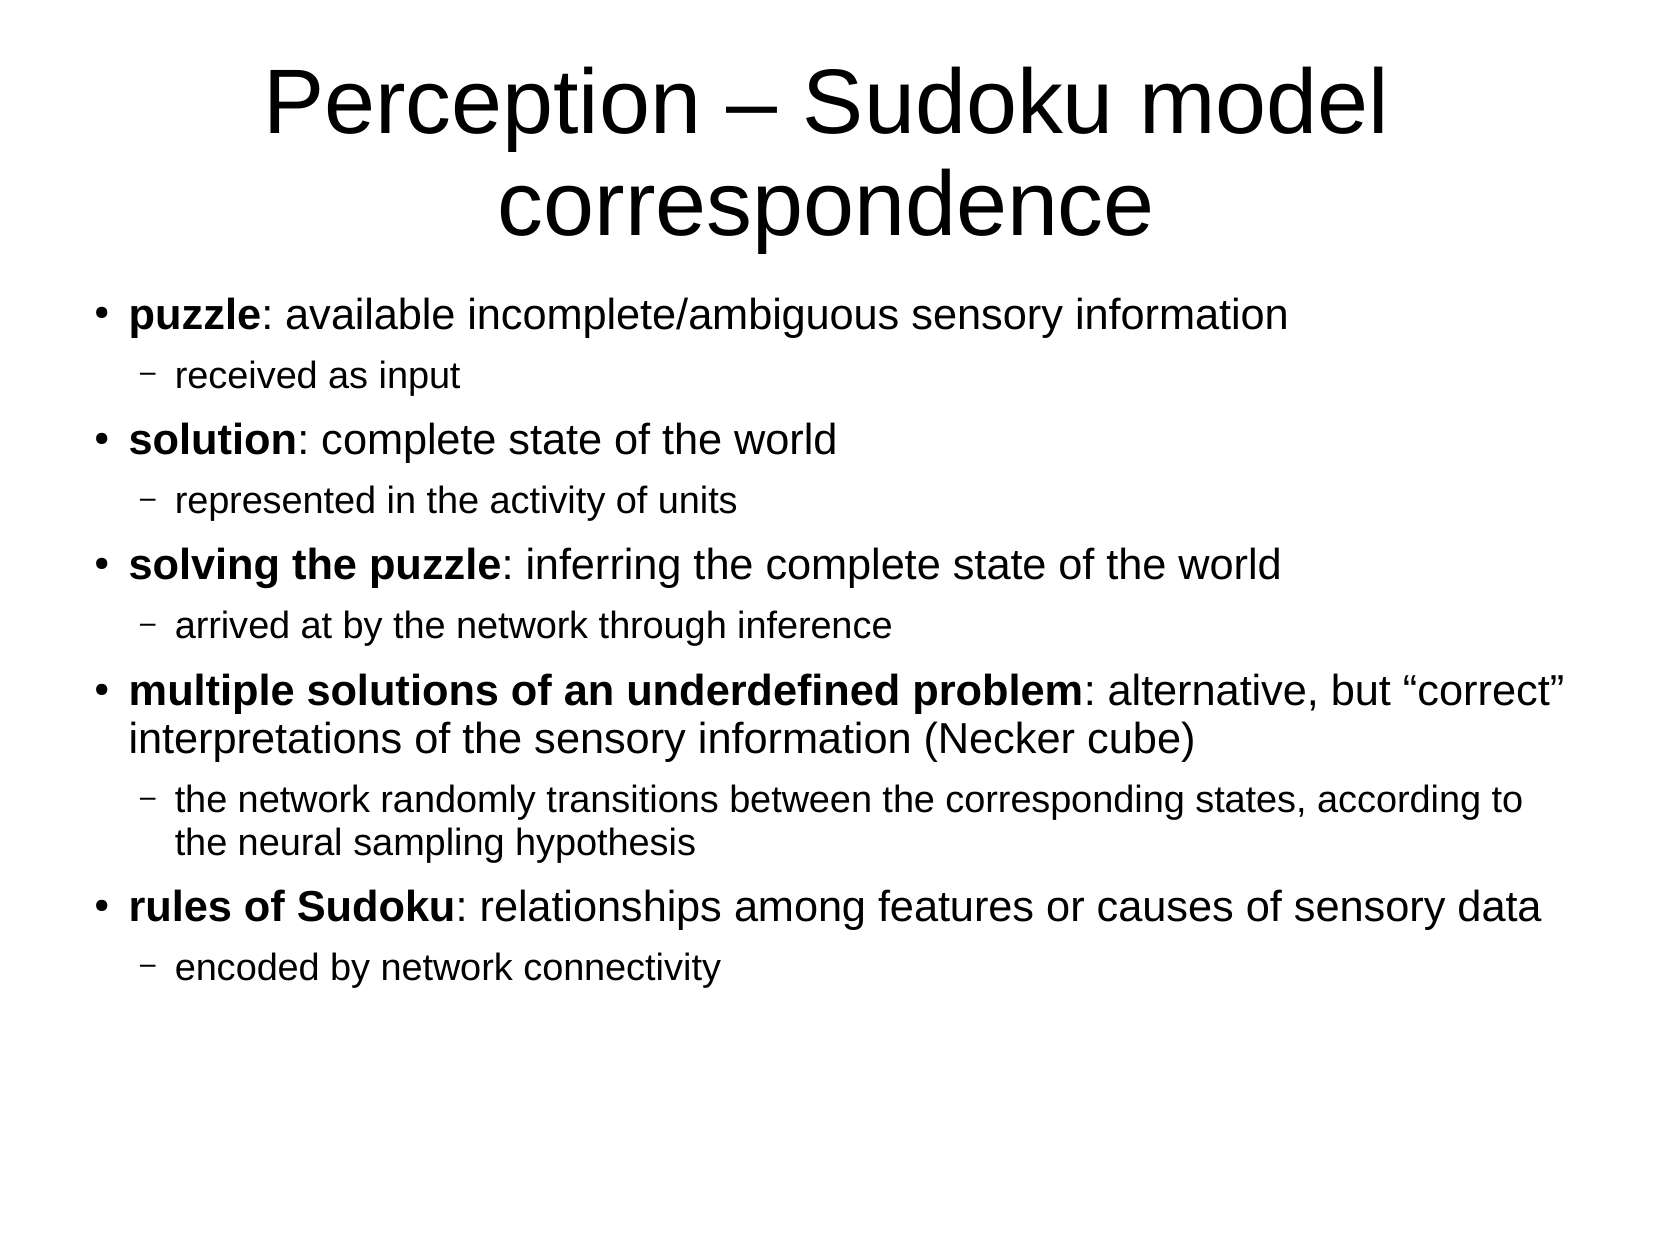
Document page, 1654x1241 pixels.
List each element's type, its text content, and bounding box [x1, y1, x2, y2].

title Perception – Sudoku model correspondence [82, 49, 1571, 257]
list puzzle: available incomplete/ambiguous sensory information received as input solution: complete state of the world represented in the activity of units solving the puzzle: inferring the complete state of the world arrived at by the network through inference multiple solutions of an underdefined problem: alternative, but “correct” interpretations of the sensory information (Necker cube) the network randomly transitions between the corresponding states, according to the neural sampling hypothesis rules of Sudoku: relationships among features or causes of sensory data encoded by network connectivity [82, 290, 1571, 1010]
